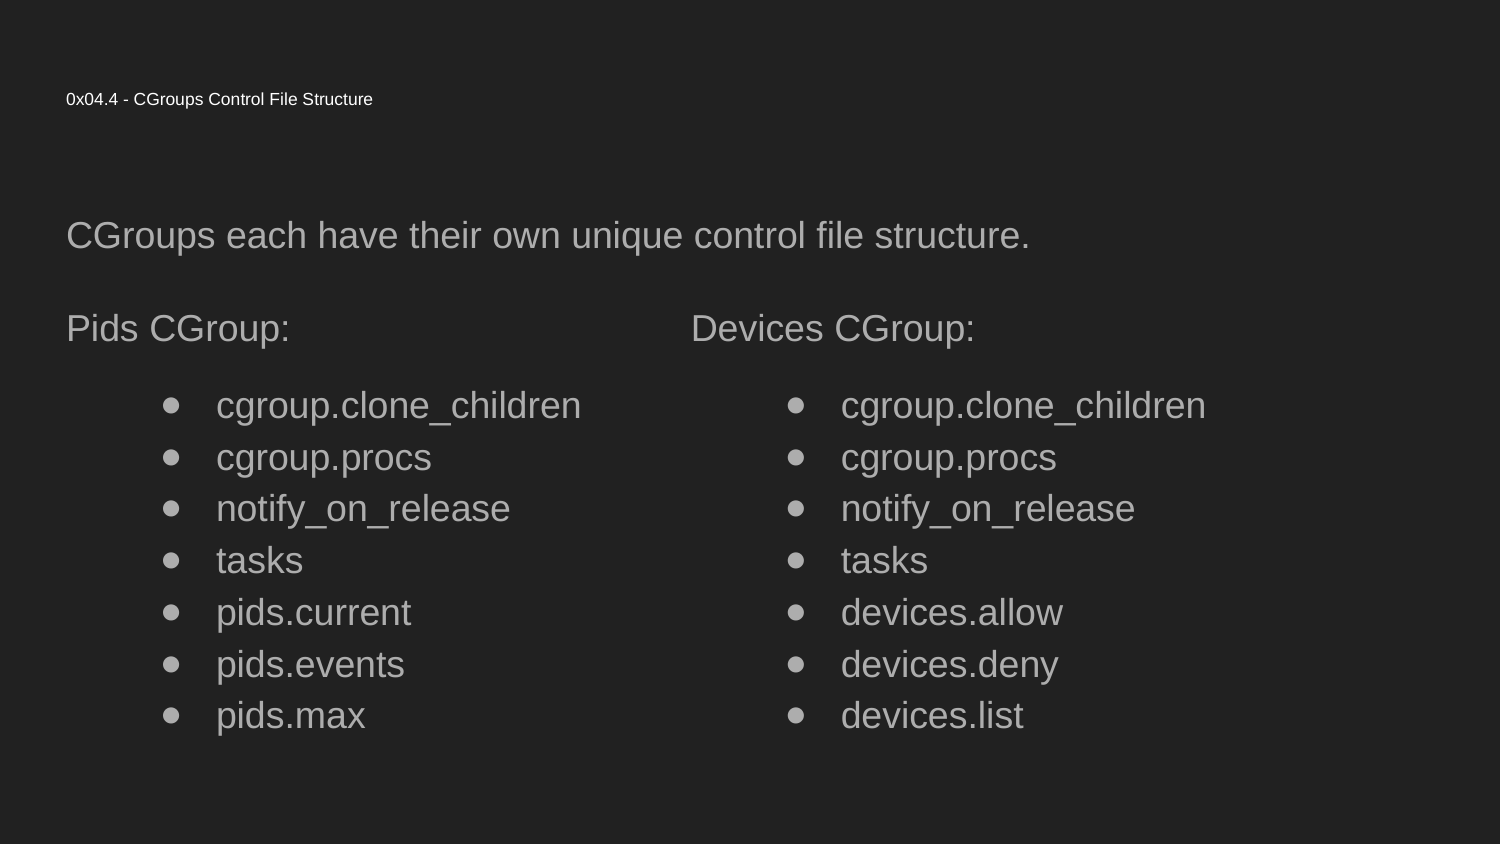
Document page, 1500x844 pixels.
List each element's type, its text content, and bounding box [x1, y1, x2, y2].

text_box Pids CGroup: cgroup.clone_children cgroup.procs notify_on_release tasks pids.current pids.events pids.max [51, 282, 637, 817]
list CGroups each have their own unique control file structure. [51, 189, 1449, 750]
text_box Devices CGroup: cgroup.clone_children cgroup.procs notify_on_release tasks devices.allow devices.deny devices.list [675, 282, 1475, 817]
title 0x04.4 - CGroups Control File Structure [51, 72, 1449, 167]
